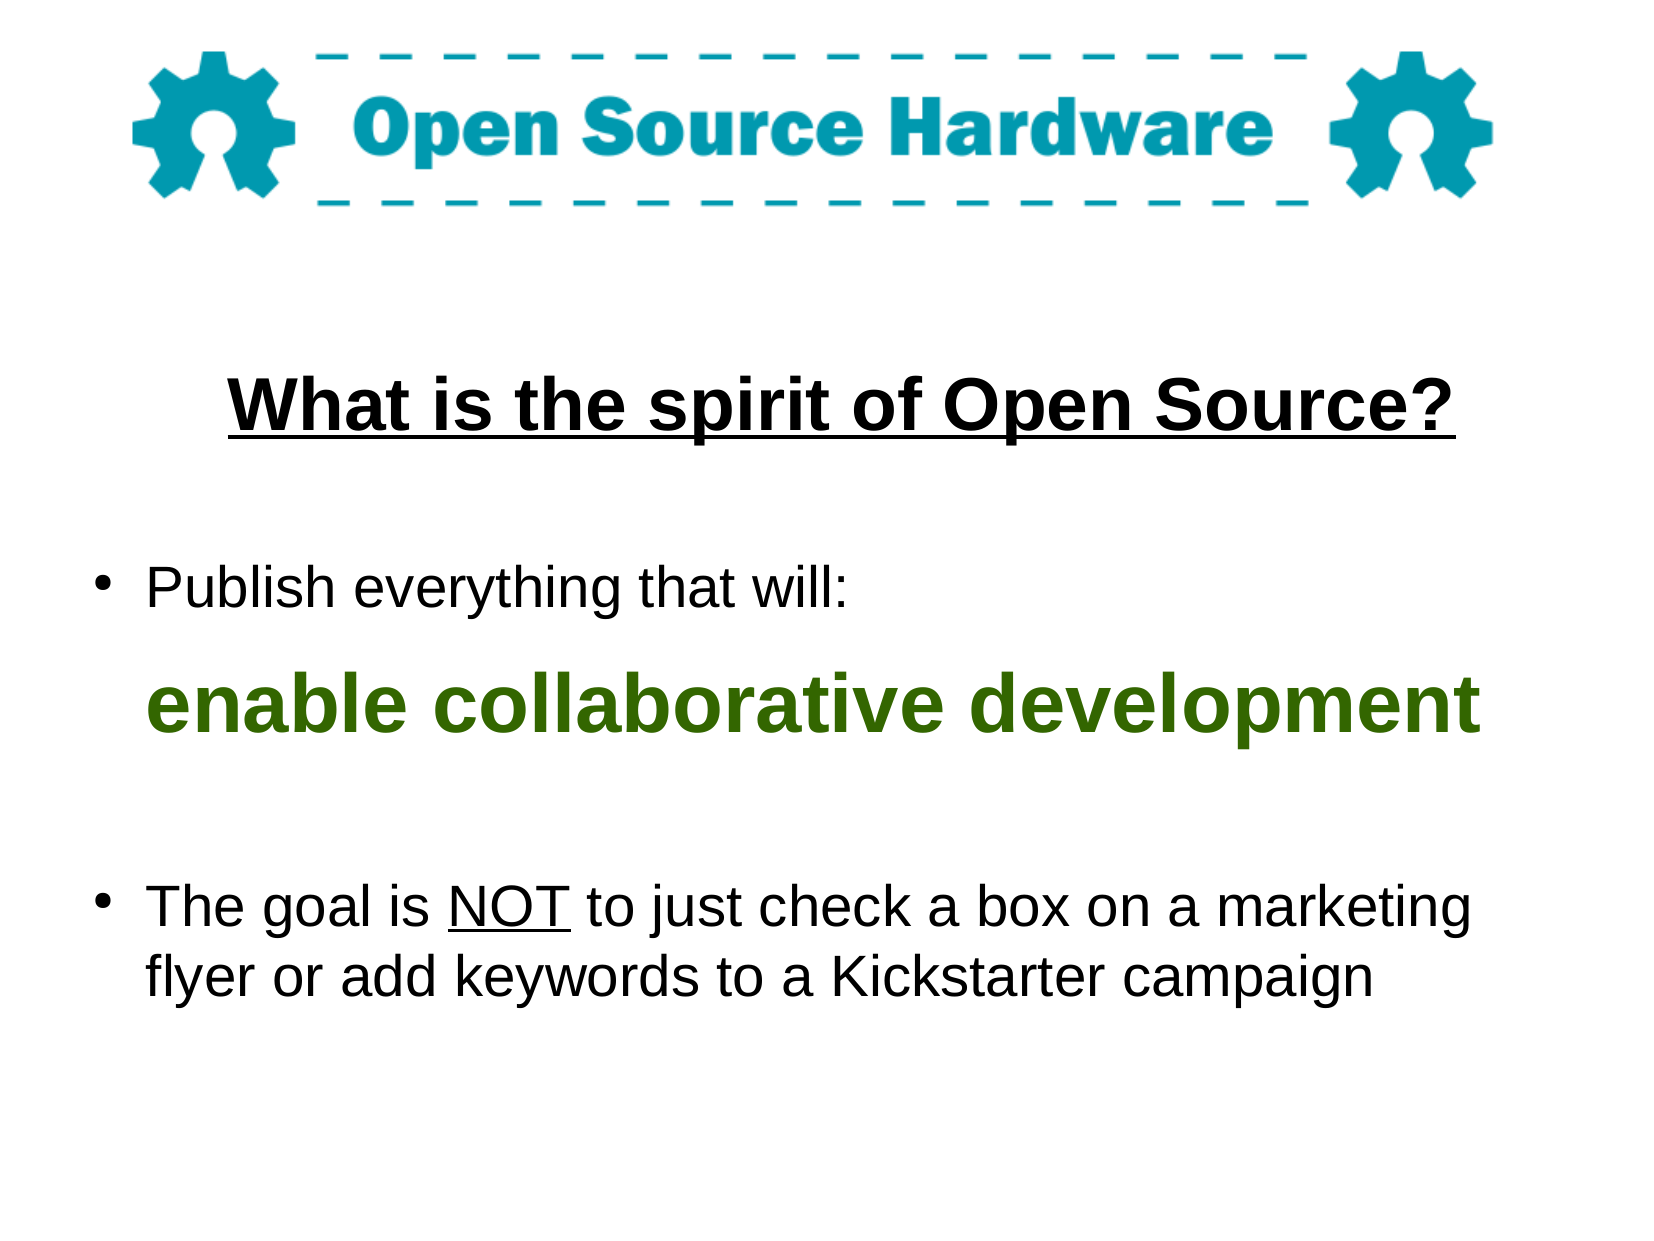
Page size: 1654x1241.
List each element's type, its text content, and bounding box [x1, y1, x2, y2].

list What is the spirit of Open Source? Publish everything that will: enable collaborative development The goal is NOT to just check a box on a marketing flyer or add keywords to a Kickstarter campaign [75, 245, 1538, 1191]
picture [114, 11, 1531, 240]
